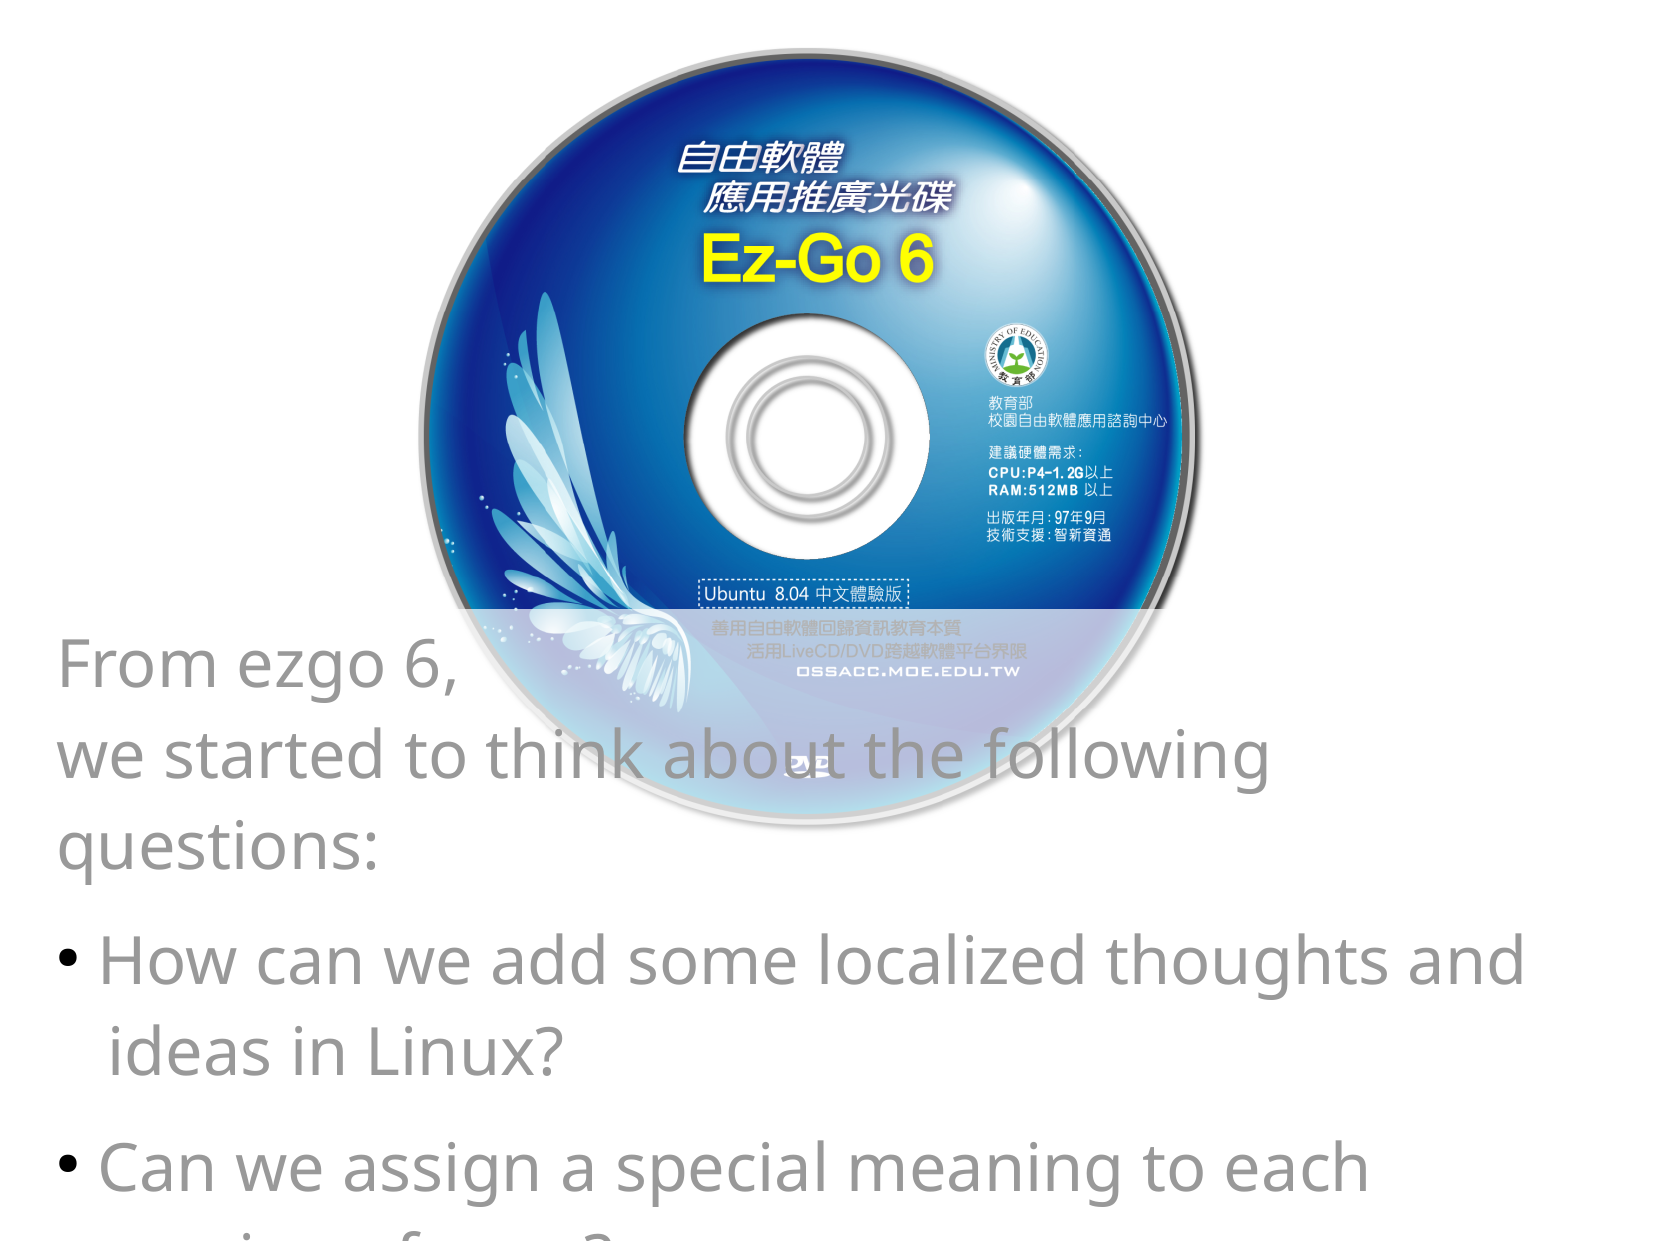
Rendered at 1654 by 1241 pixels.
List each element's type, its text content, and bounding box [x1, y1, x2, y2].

picture [413, 47, 1207, 609]
text_box From ezgo 6, we started to think about the following questions: How can we add some localized thoughts and ideas in Linux? Can we assign a special meaning to each version of ezgo? [41, 609, 1625, 1195]
